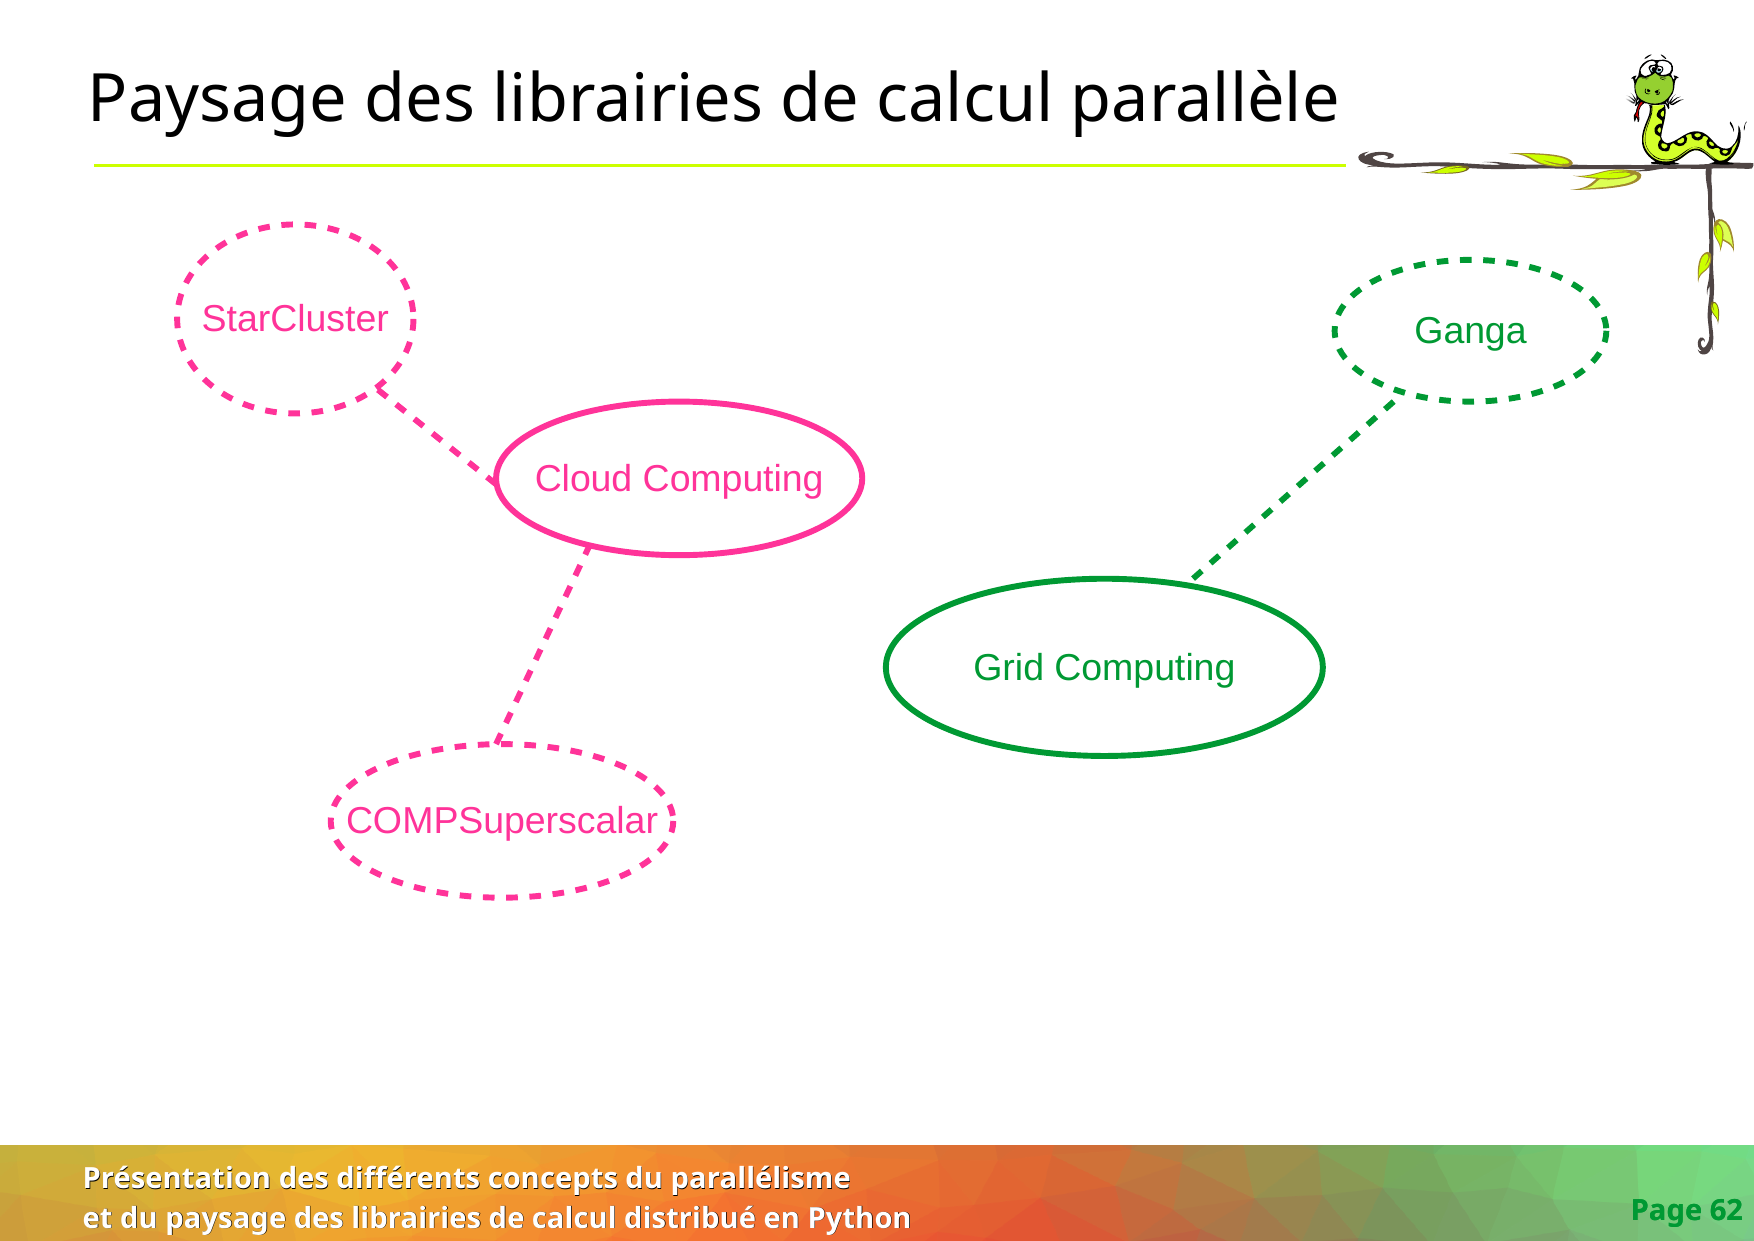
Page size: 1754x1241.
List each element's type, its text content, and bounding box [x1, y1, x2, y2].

text_box Grid Computing [885, 578, 1323, 756]
text_box Ganga [1334, 259, 1607, 402]
title Paysage des librairies de calcul parallèle [87, 31, 1667, 160]
text_box StarCluster [177, 224, 414, 414]
text_box COMPSuperscalar [330, 744, 674, 898]
picture [0, 1145, 1754, 1241]
text_box Cloud Computing [496, 401, 863, 556]
